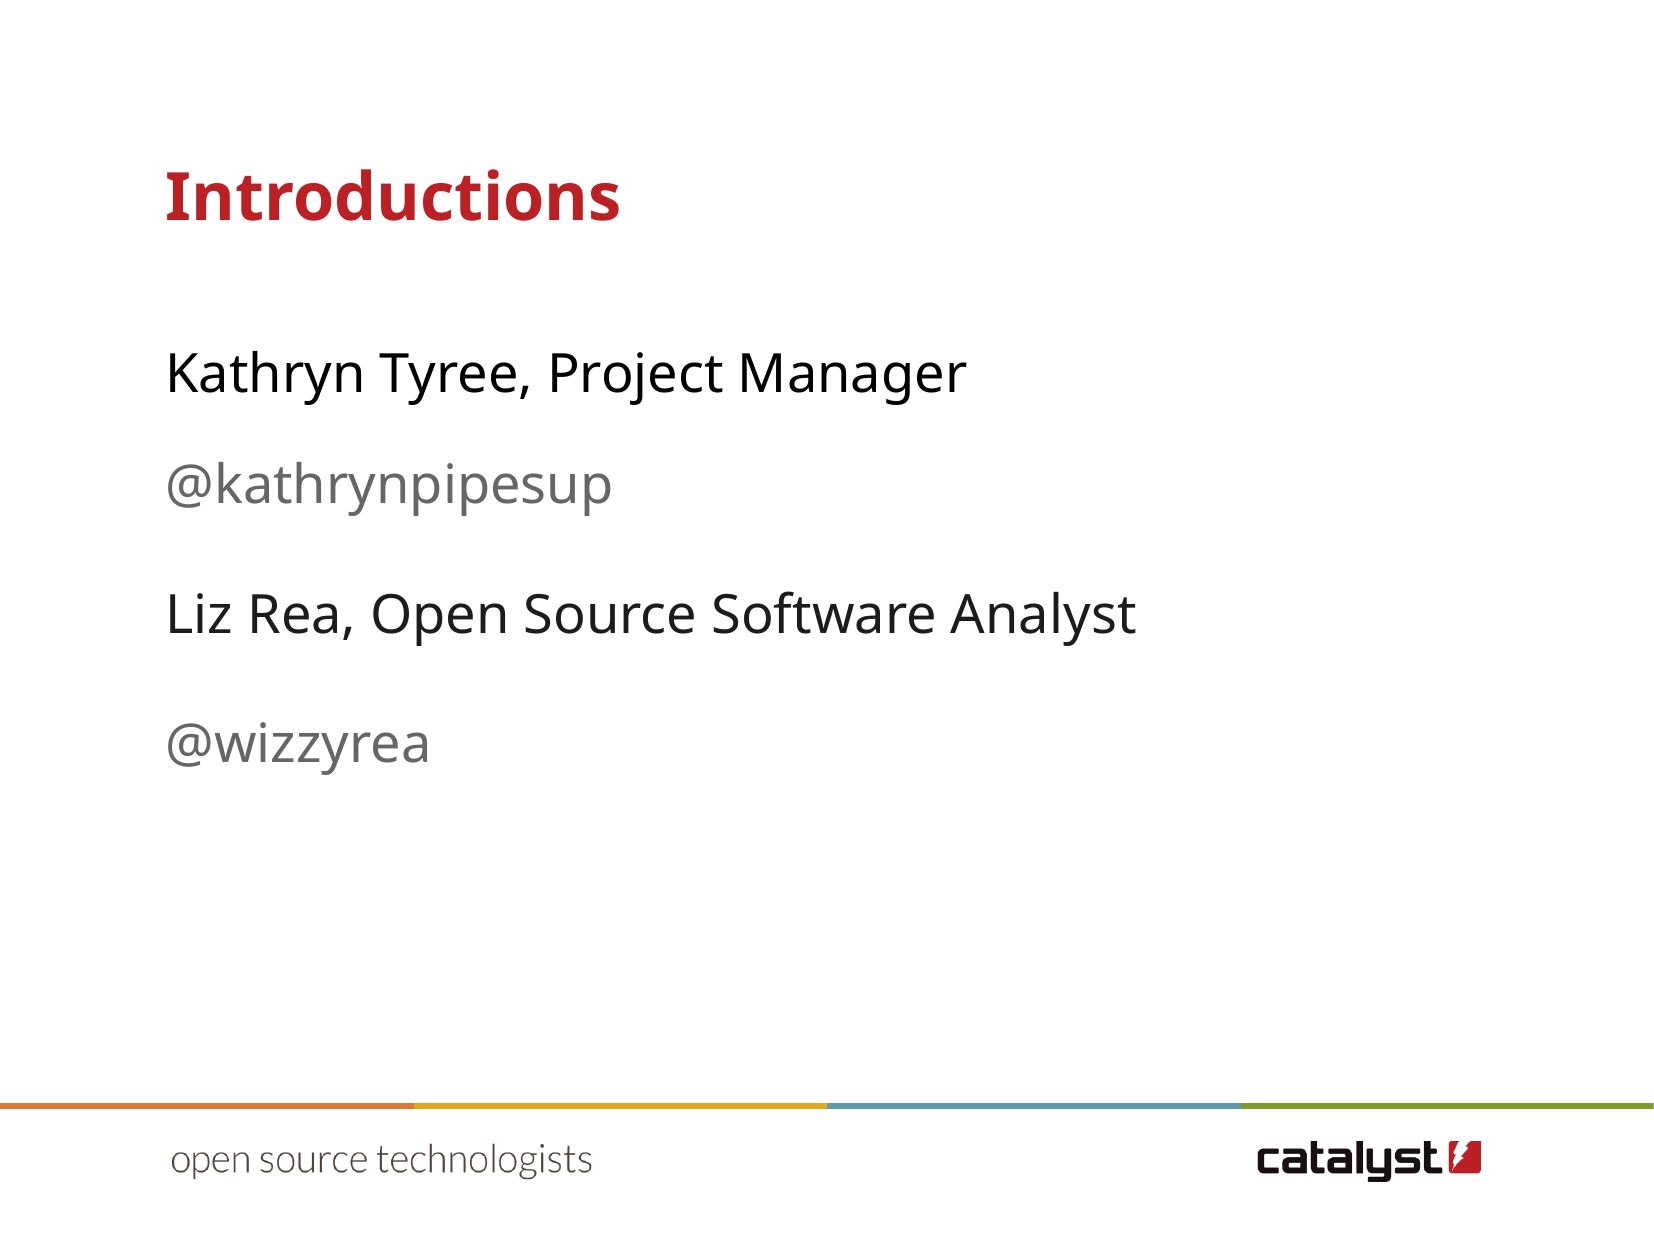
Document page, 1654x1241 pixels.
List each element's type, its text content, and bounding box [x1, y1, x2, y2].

list Kathryn Tyree, Project Manager @kathrynpipesup Liz Rea, Open Source Software Analyst @wizzyrea [165, 297, 1489, 1018]
picture [0, 1103, 1654, 1182]
title Introductions [165, 90, 1489, 297]
